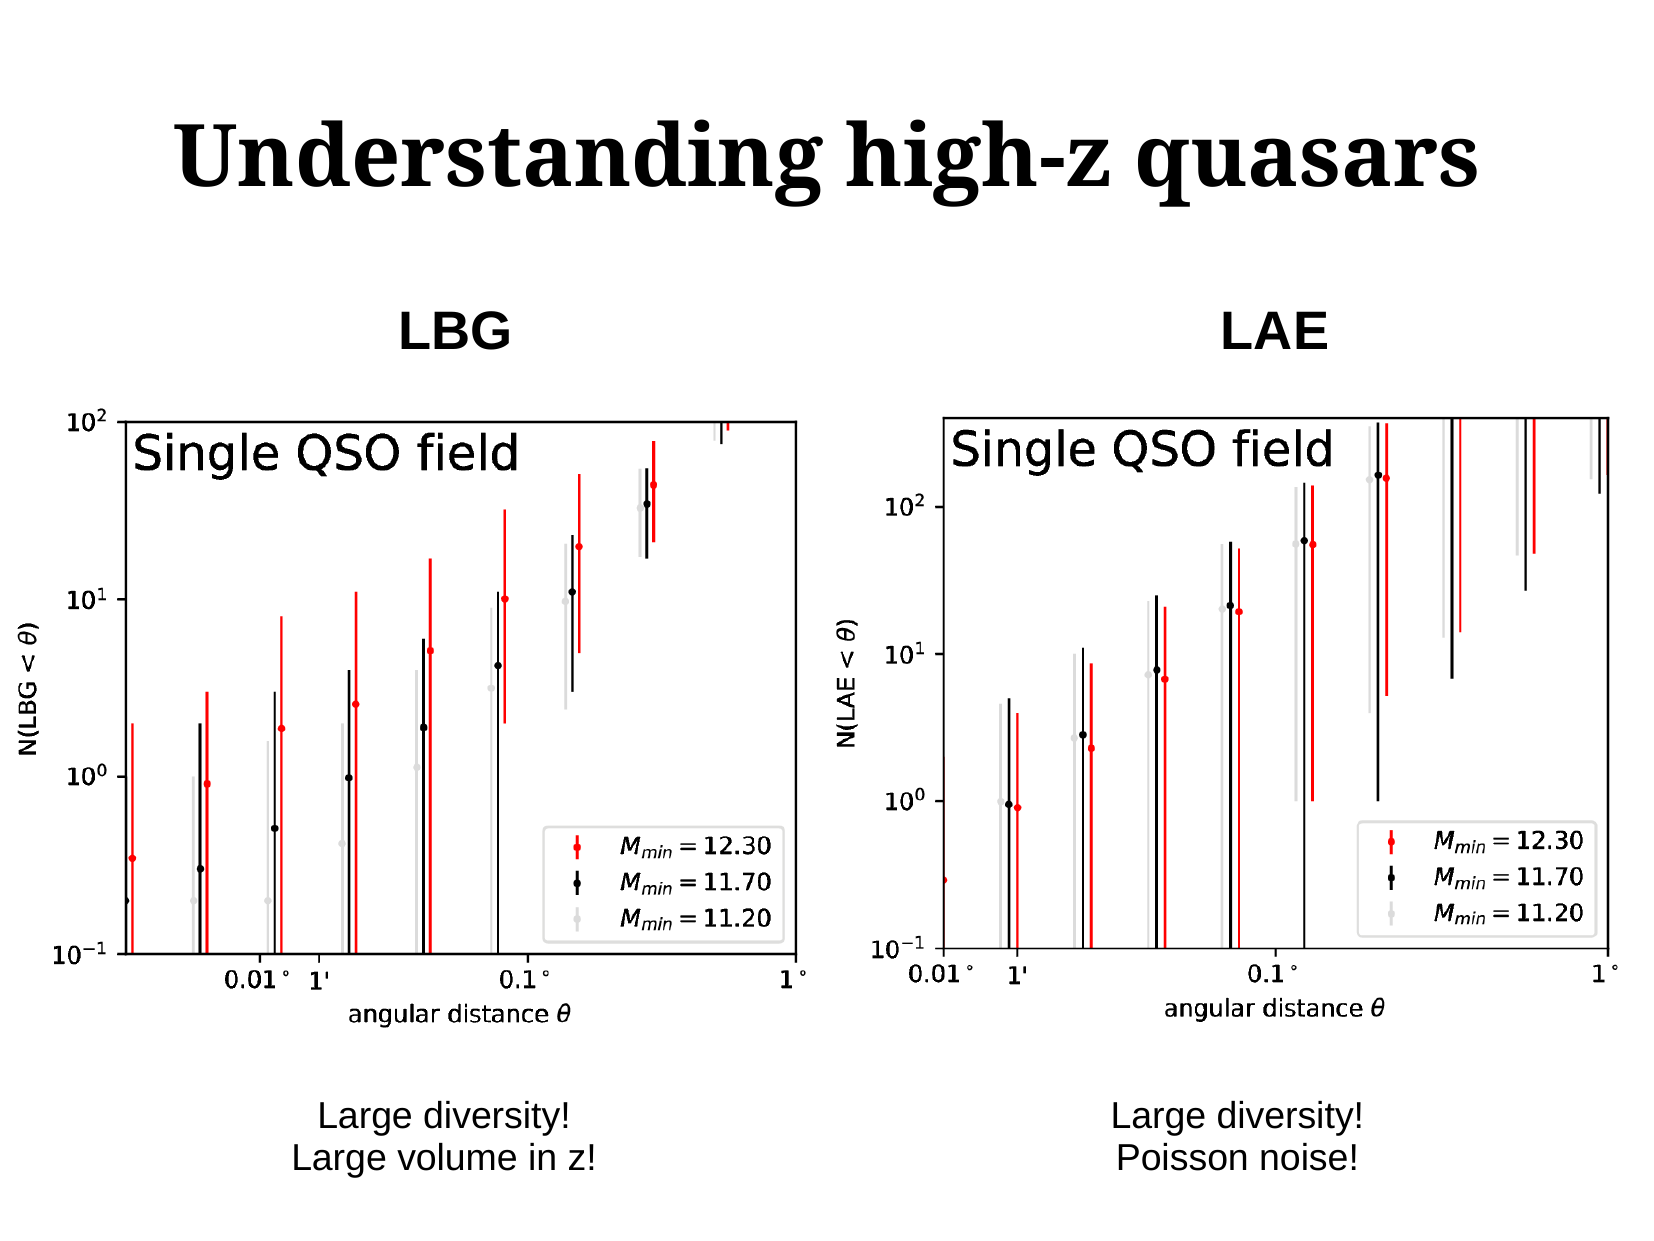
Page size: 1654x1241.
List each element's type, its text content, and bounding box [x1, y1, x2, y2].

text_box Large diversity! Large volume in z! [144, 1087, 745, 1187]
text_box LBG [118, 292, 794, 369]
text_box Large diversity! Poisson noise! [937, 1087, 1538, 1187]
picture [0, 392, 1641, 1047]
title Understanding high-z quasars [82, 49, 1571, 257]
text_box LAE [937, 292, 1613, 369]
